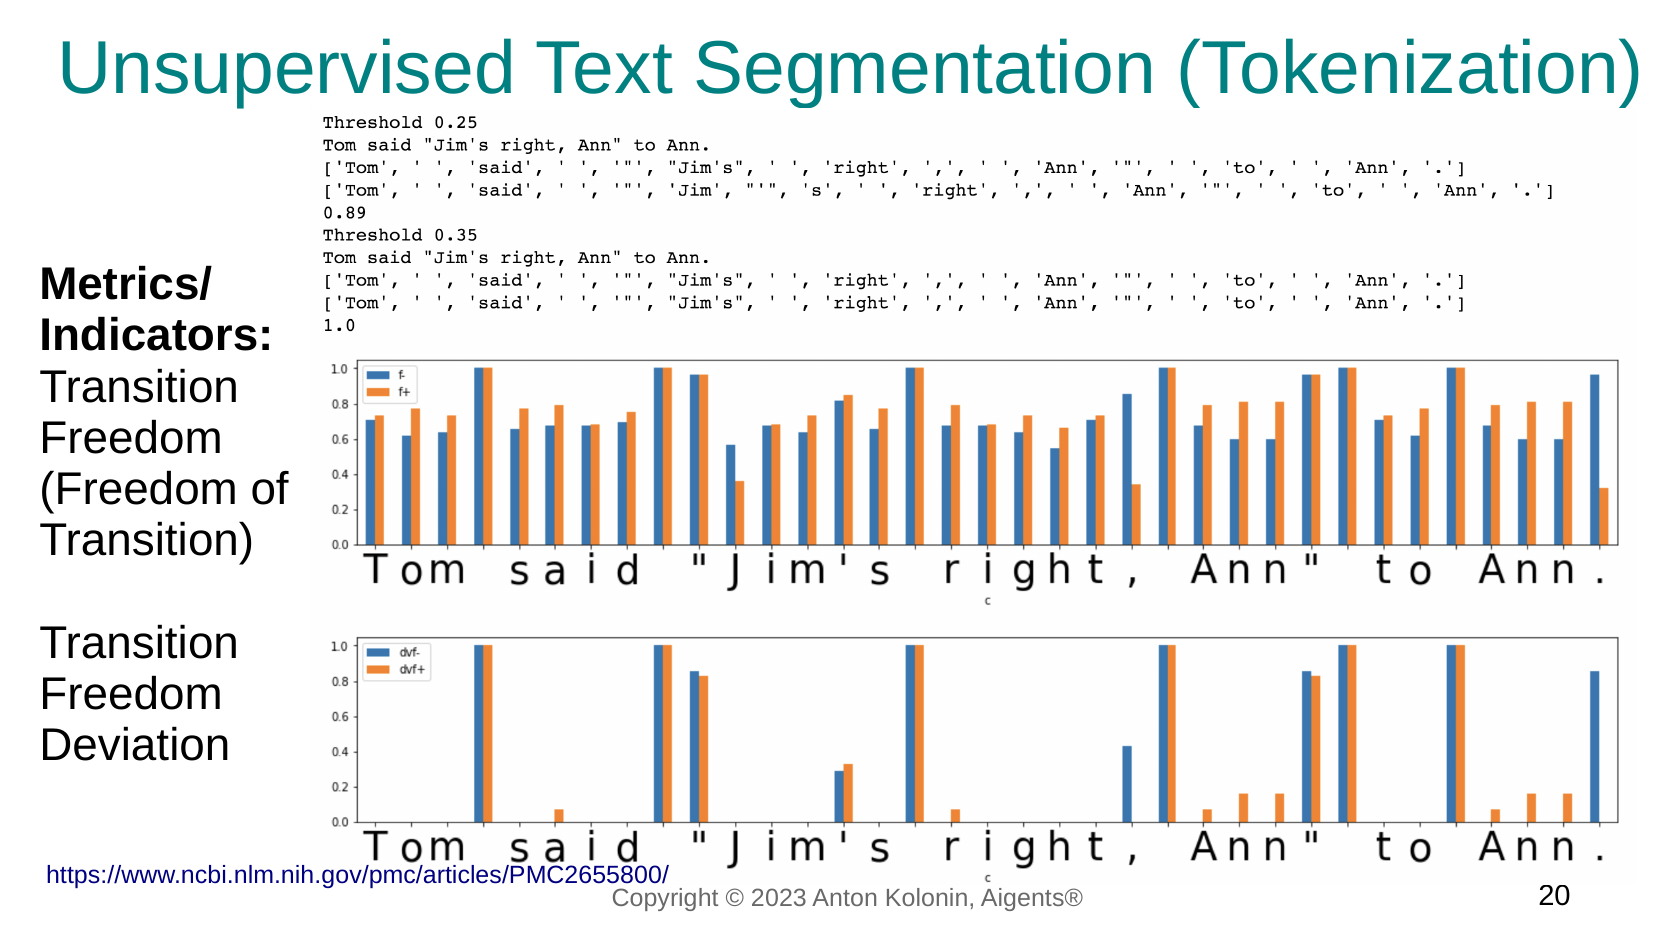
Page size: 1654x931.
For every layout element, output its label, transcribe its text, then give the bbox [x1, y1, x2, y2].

picture [309, 108, 1637, 885]
text_box https://www.ncbi.nlm.nih.gov/pmc/articles/PMC2655800/ [31, 853, 791, 901]
text_box Metrics/ Indicators: Transition Freedom (Freedom of Transition) Transition Freedom Deviation [24, 250, 309, 881]
text_box Unsupervised Text Segmentation (Tokenization) [0, 0, 1653, 135]
